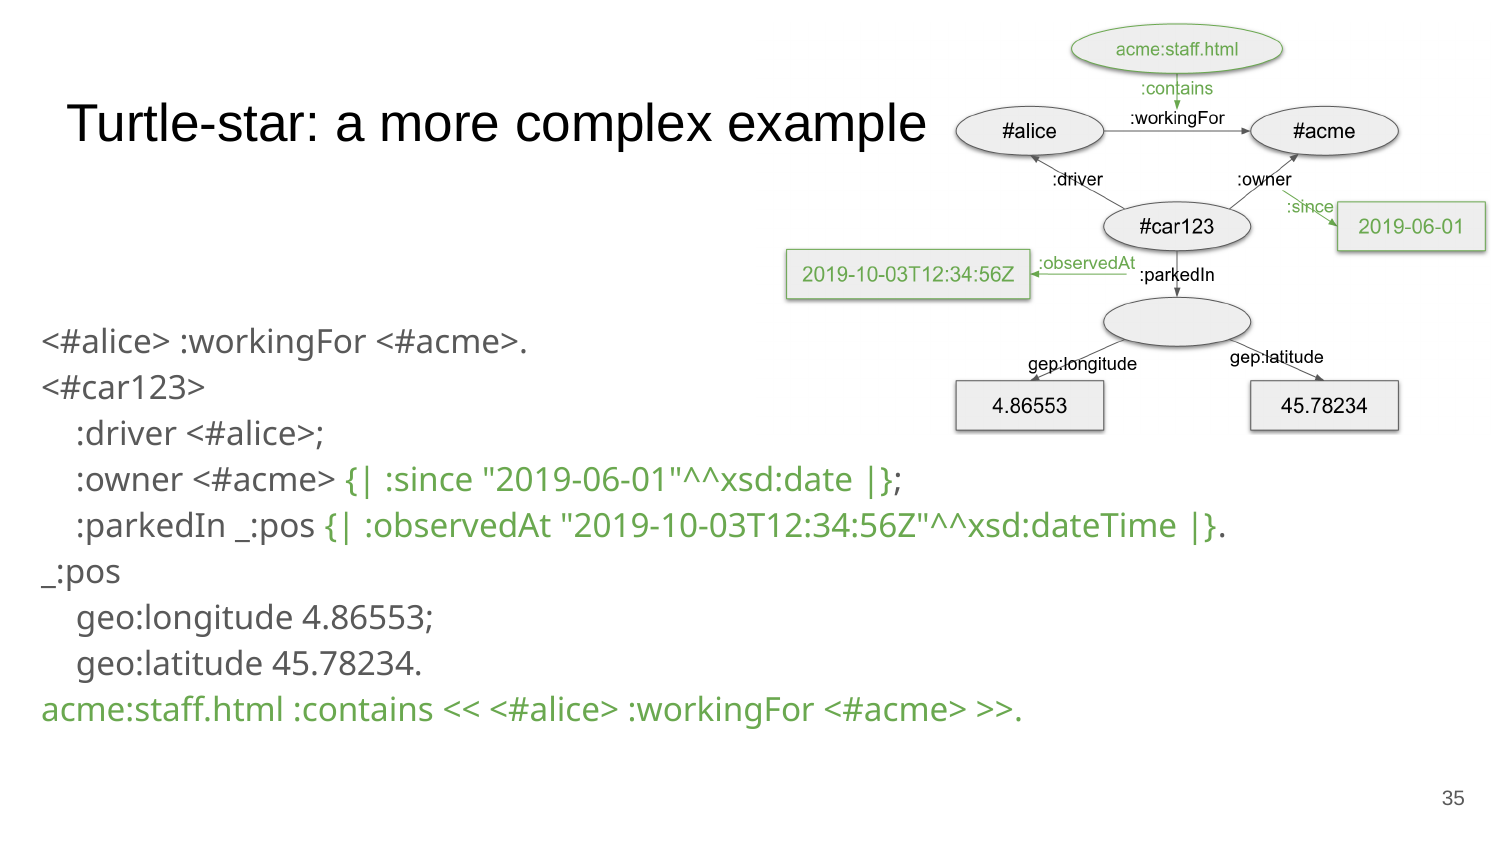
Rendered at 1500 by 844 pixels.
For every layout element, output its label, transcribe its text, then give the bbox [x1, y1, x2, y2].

picture [756, 22, 1491, 435]
title Turtle-star: a more complex example [51, 72, 1449, 167]
slide_number <number> [1389, 764, 1480, 830]
list <#alice> :workingFor <#acme>. <#car123> :driver <#alice>; :owner <#acme> {| :since "2019-06-01"^^xsd:date |}; :parkedIn _:pos {| :observedAt "2019-10-03T12:34:56Z"^^xsd:dateTime |}. _:pos geo:longitude 4.86553; geo:latitude 45.78234. acme:staff.html :contains << <#alice> :workingFor <#acme> >>. [25, 234, 1349, 796]
